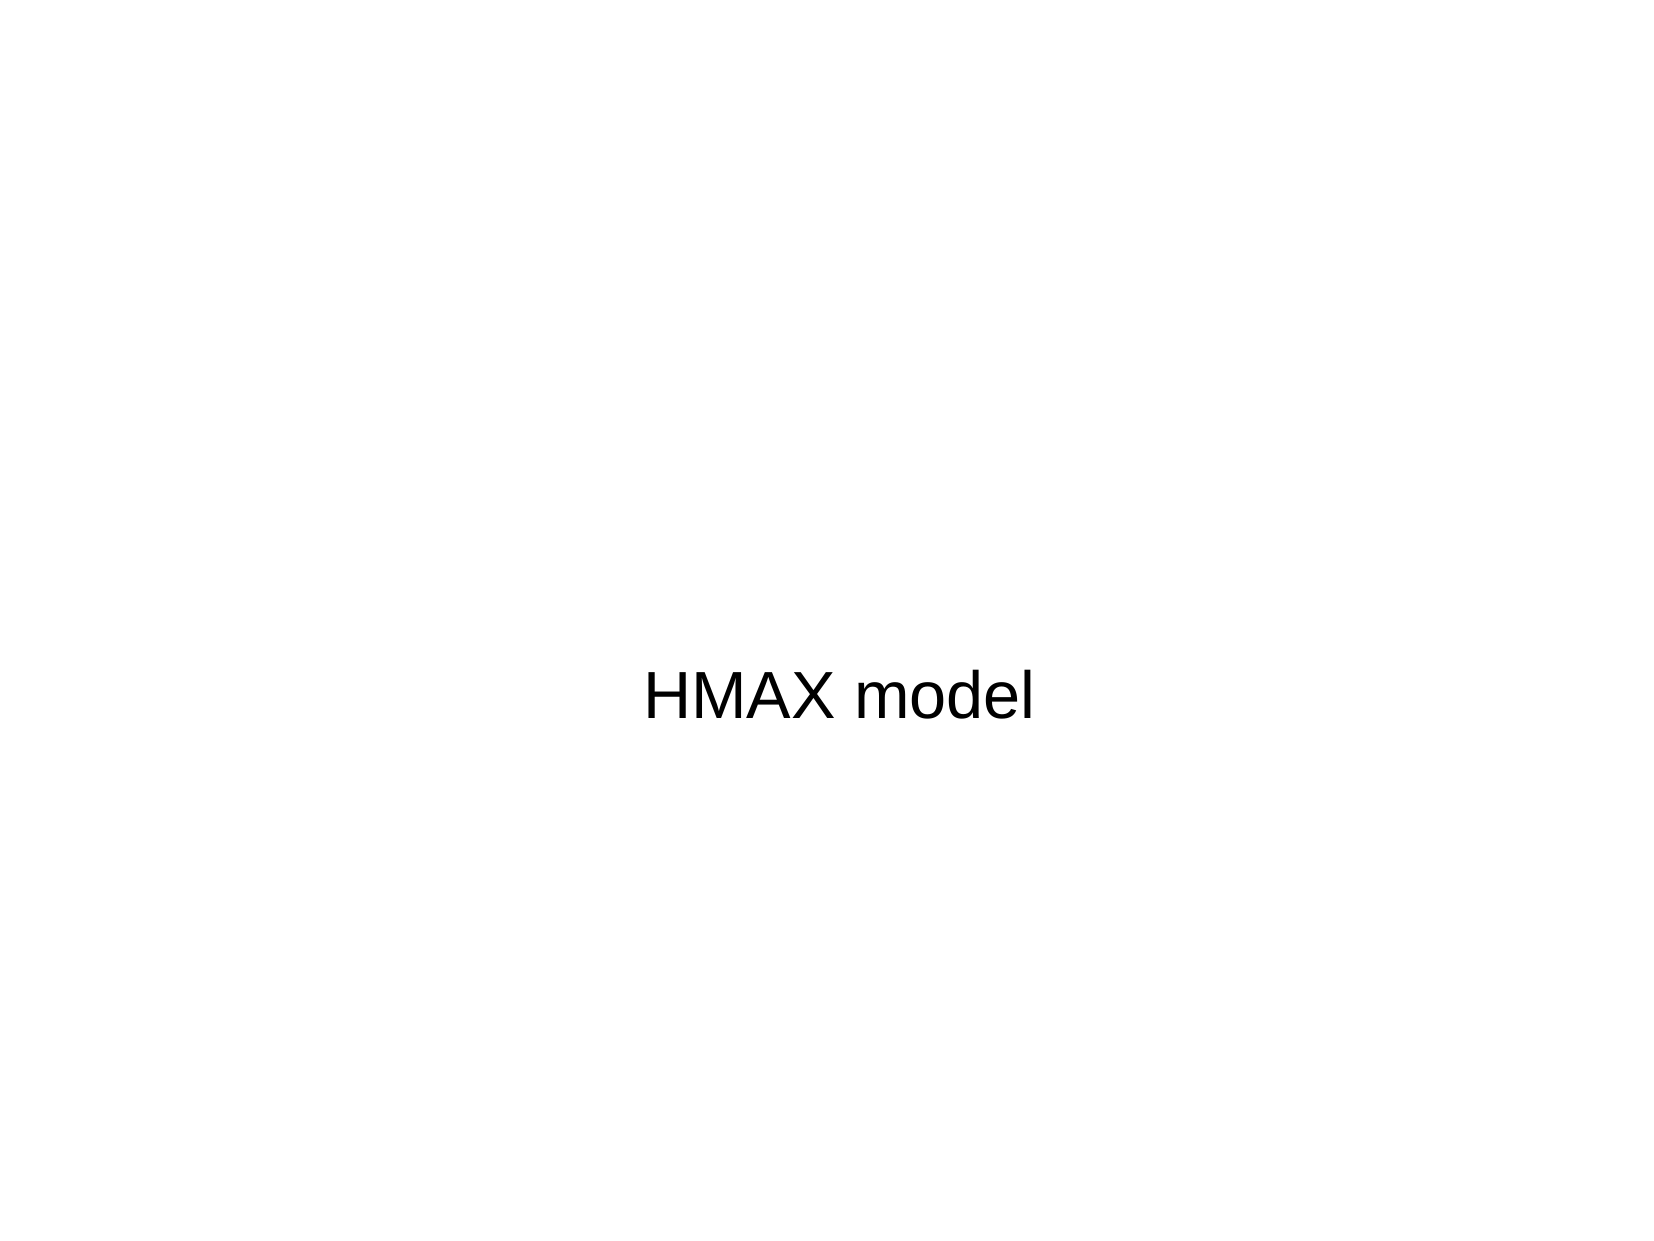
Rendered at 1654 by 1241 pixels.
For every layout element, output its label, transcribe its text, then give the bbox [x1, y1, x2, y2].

subtitle HMAX model [25, 226, 1654, 1166]
